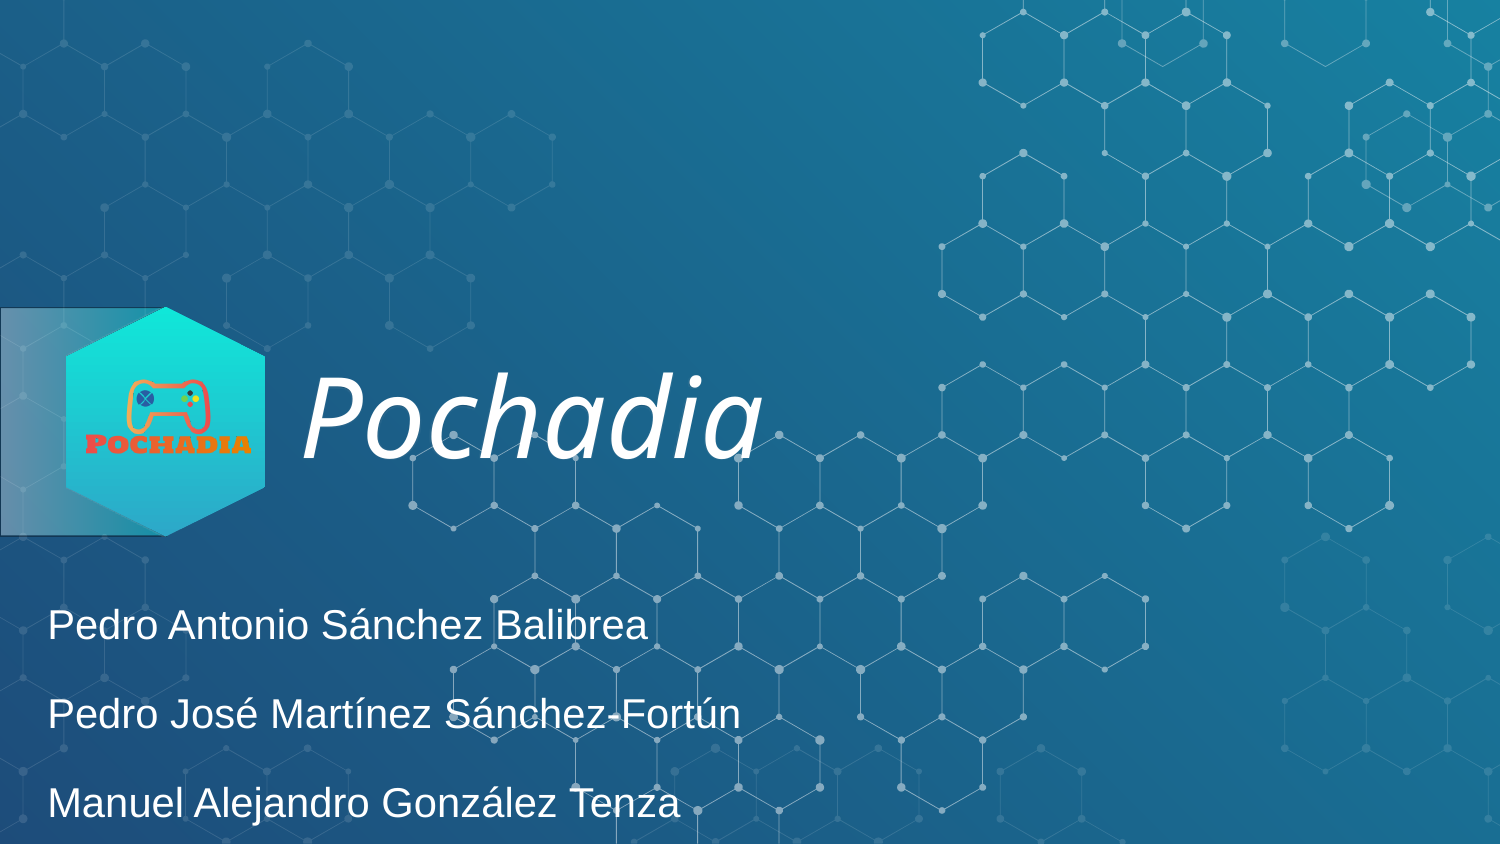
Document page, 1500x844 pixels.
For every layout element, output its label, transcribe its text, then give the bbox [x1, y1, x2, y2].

picture [76, 324, 260, 508]
text_box Pedro Antonio Sánchez Balibrea Pedro José Martínez Sánchez-Fortún Manuel Alejandro González Tenza [47, 602, 1300, 827]
title Pochadia [299, 326, 1388, 517]
